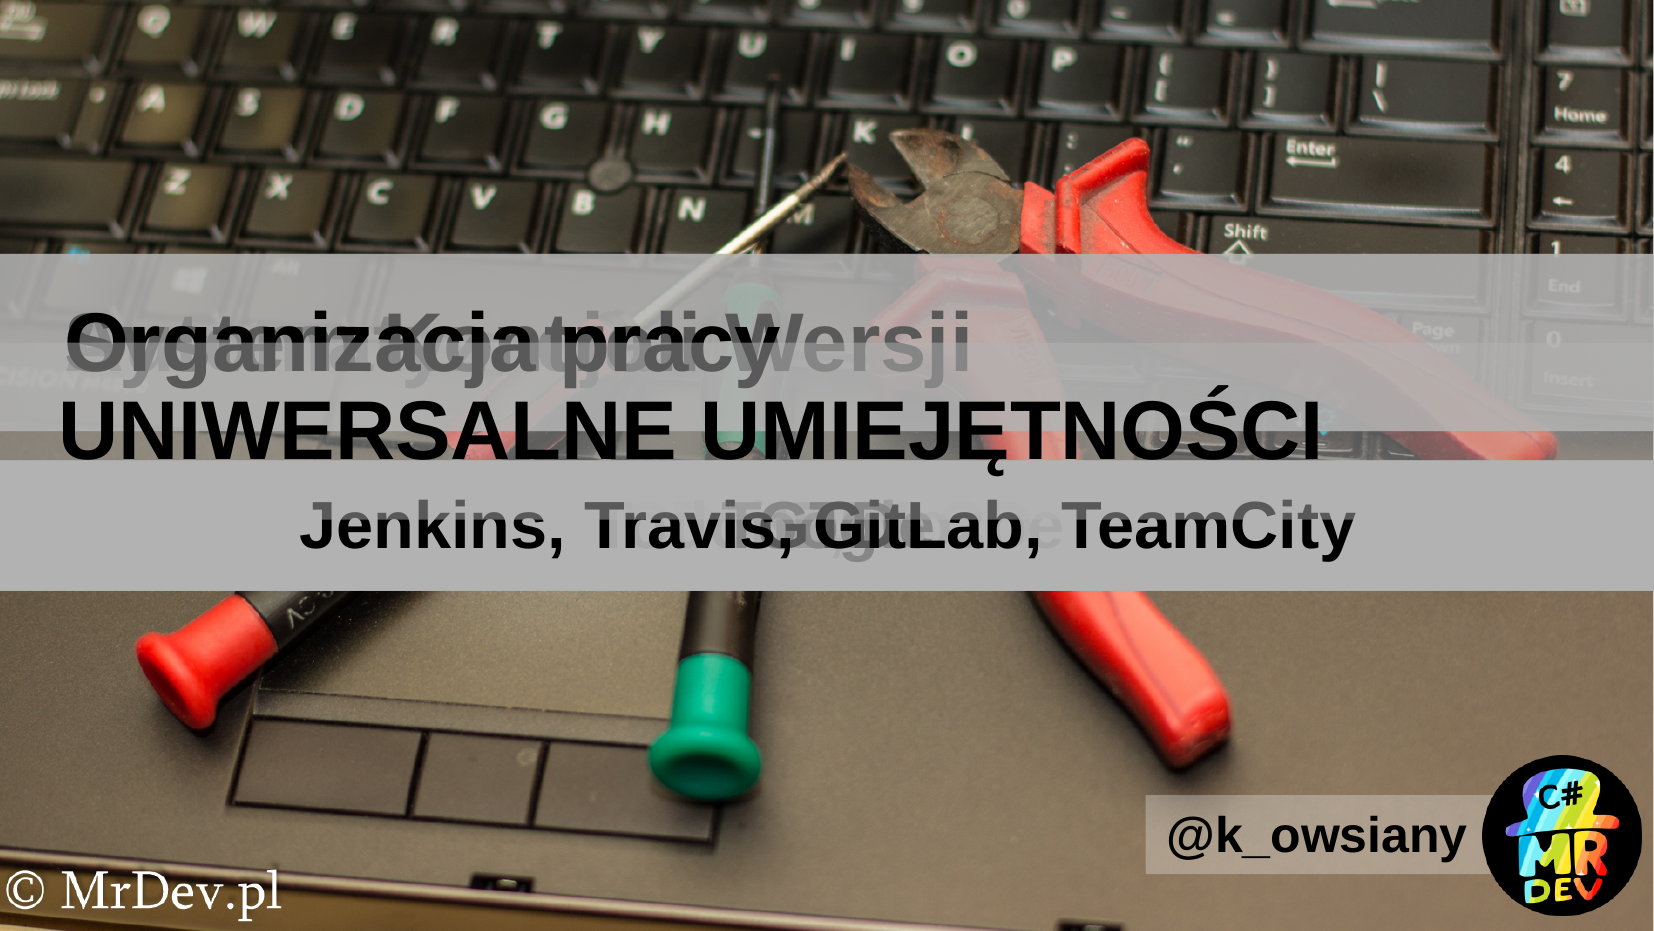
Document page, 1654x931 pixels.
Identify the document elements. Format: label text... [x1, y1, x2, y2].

text_box Organizacja pracy [0, 253, 1654, 342]
text_box Jenkins, Travis, GitLab, TeamCity [0, 520, 1654, 591]
picture [0, 591, 1654, 931]
text_box @k_owsiany [1145, 795, 1482, 875]
text_box UNIWERSALNE UMIEJĘTNOŚCI [0, 342, 1654, 520]
picture [0, 0, 1654, 253]
